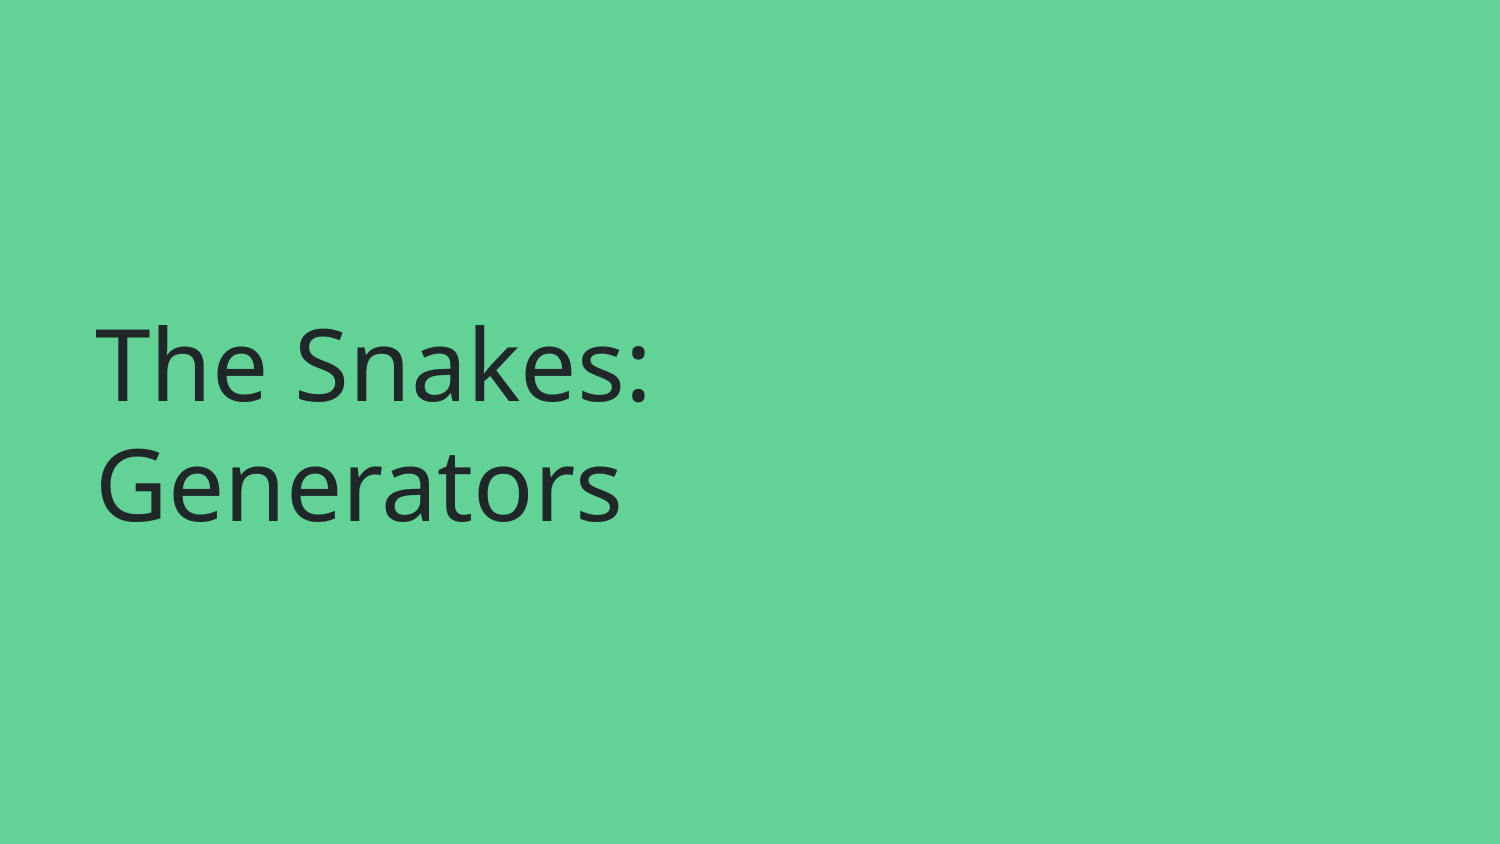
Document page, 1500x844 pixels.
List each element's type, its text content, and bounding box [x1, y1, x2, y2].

title The Snakes: Generators [80, 86, 1032, 758]
